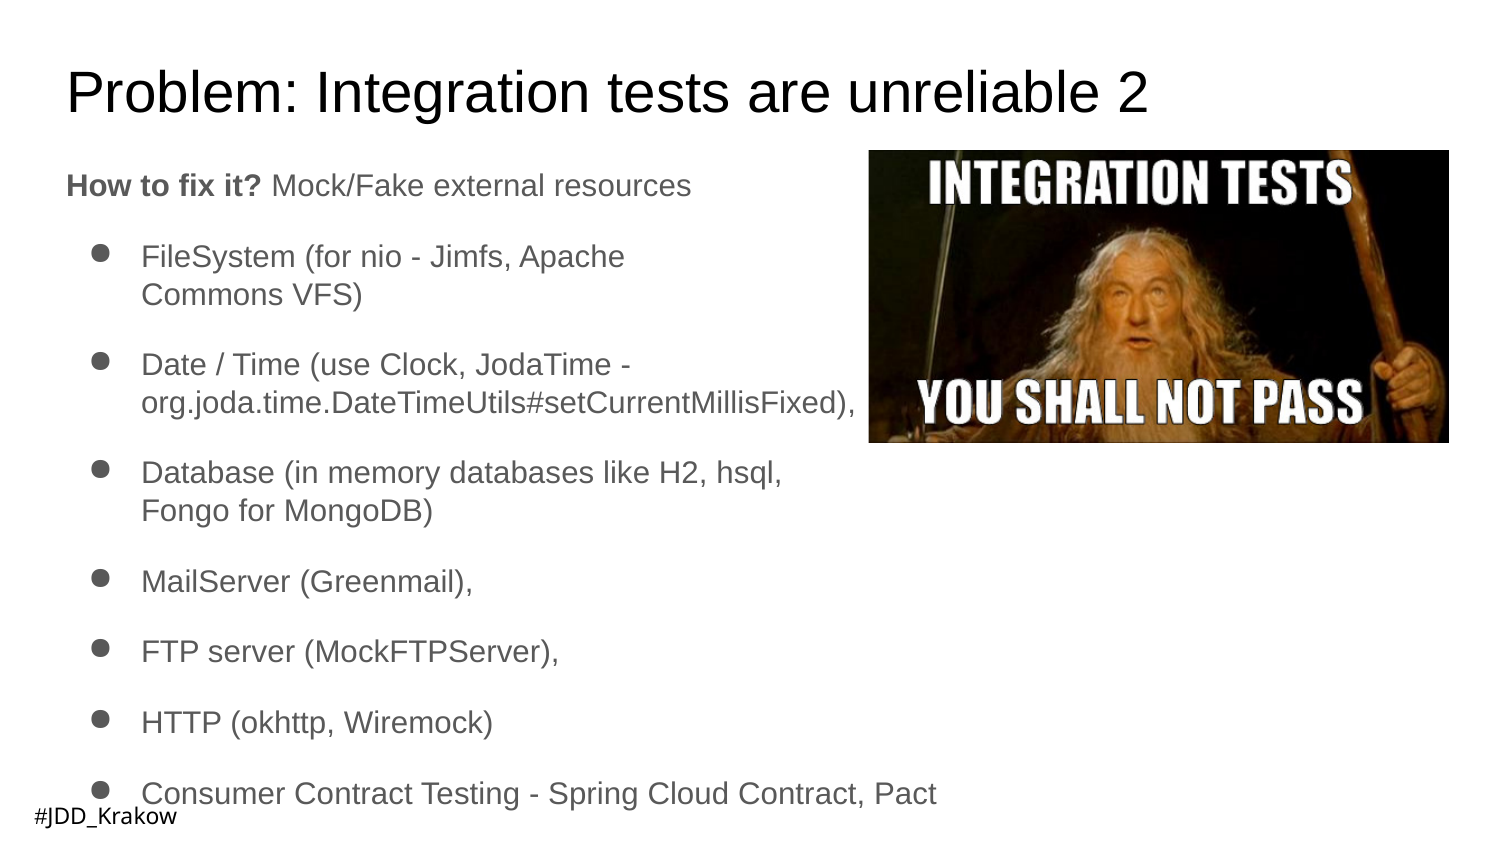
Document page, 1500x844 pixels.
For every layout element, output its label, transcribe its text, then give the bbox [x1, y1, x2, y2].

list How to fix it? Mock/Fake external resources FileSystem (for nio - Jimfs, Apache Commons VFS) Date / Time (use Clock, JodaTime - org.joda.time.DateTimeUtils#setCurrentMillisFixed), Database (in memory databases like H2, hsql, Fongo for MongoDB) MailServer (Greenmail), FTP server (MockFTPServer), HTTP (okhttp, Wiremock) Consumer Contract Testing - Spring Cloud Contract, Pact [51, 150, 1449, 719]
picture [868, 150, 1449, 443]
text_box #JDD_Krakow [0, 786, 247, 844]
title Problem: Integration tests are unreliable 2 [51, 39, 1449, 114]
